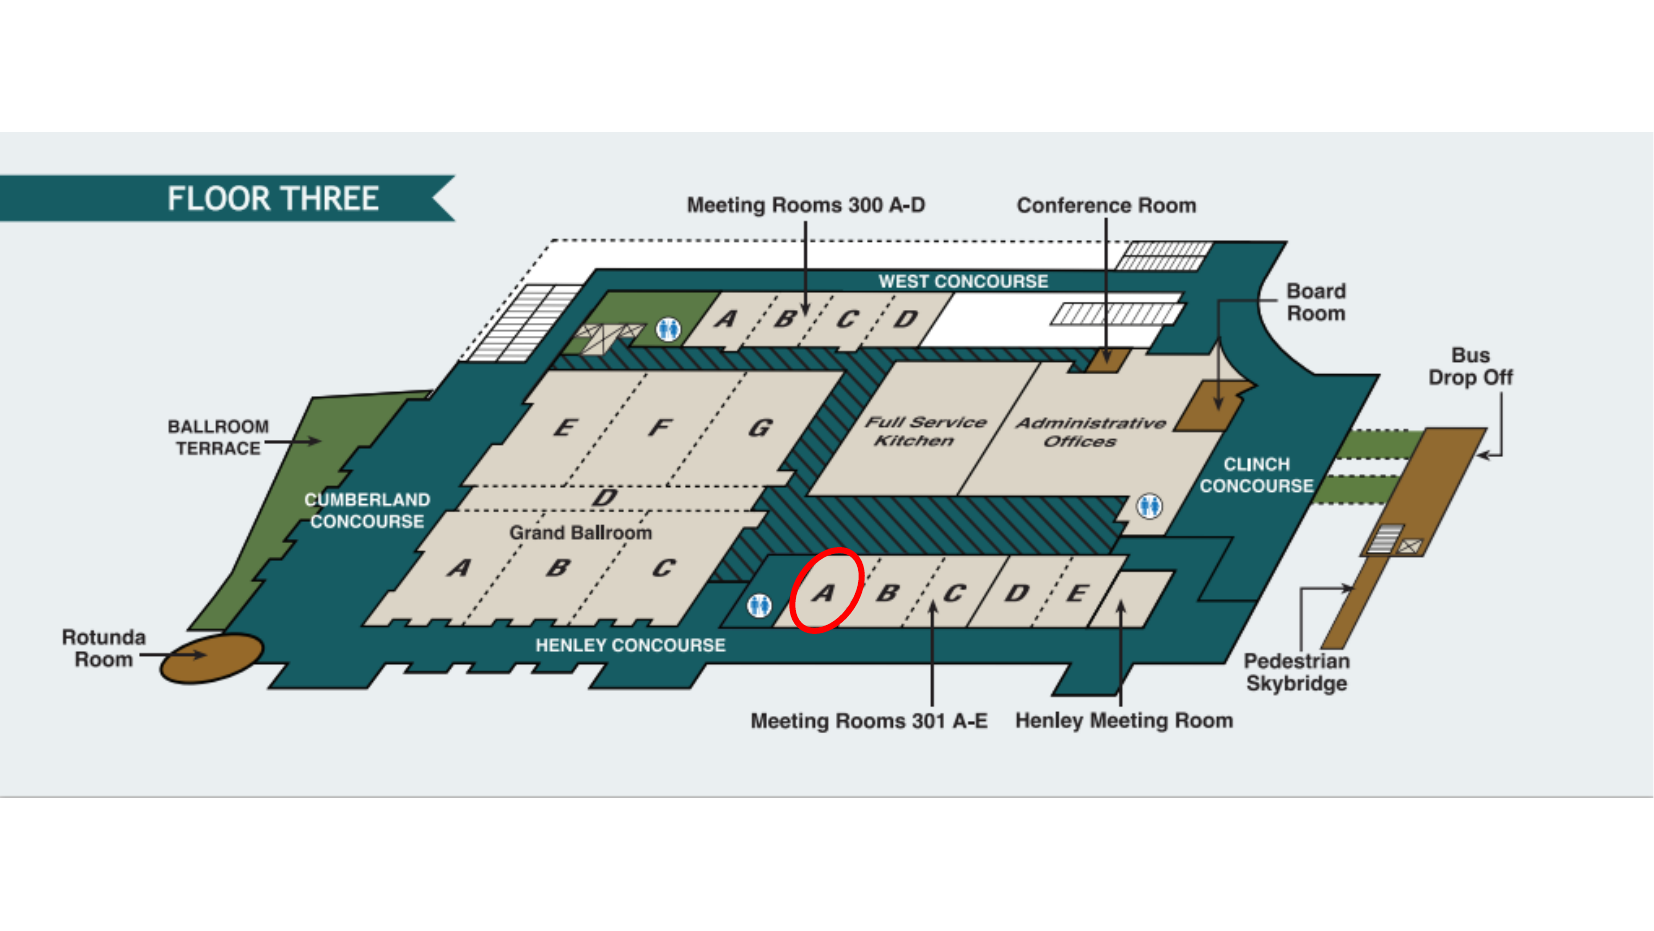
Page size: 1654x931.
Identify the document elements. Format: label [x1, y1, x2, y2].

picture [0, 132, 1654, 799]
